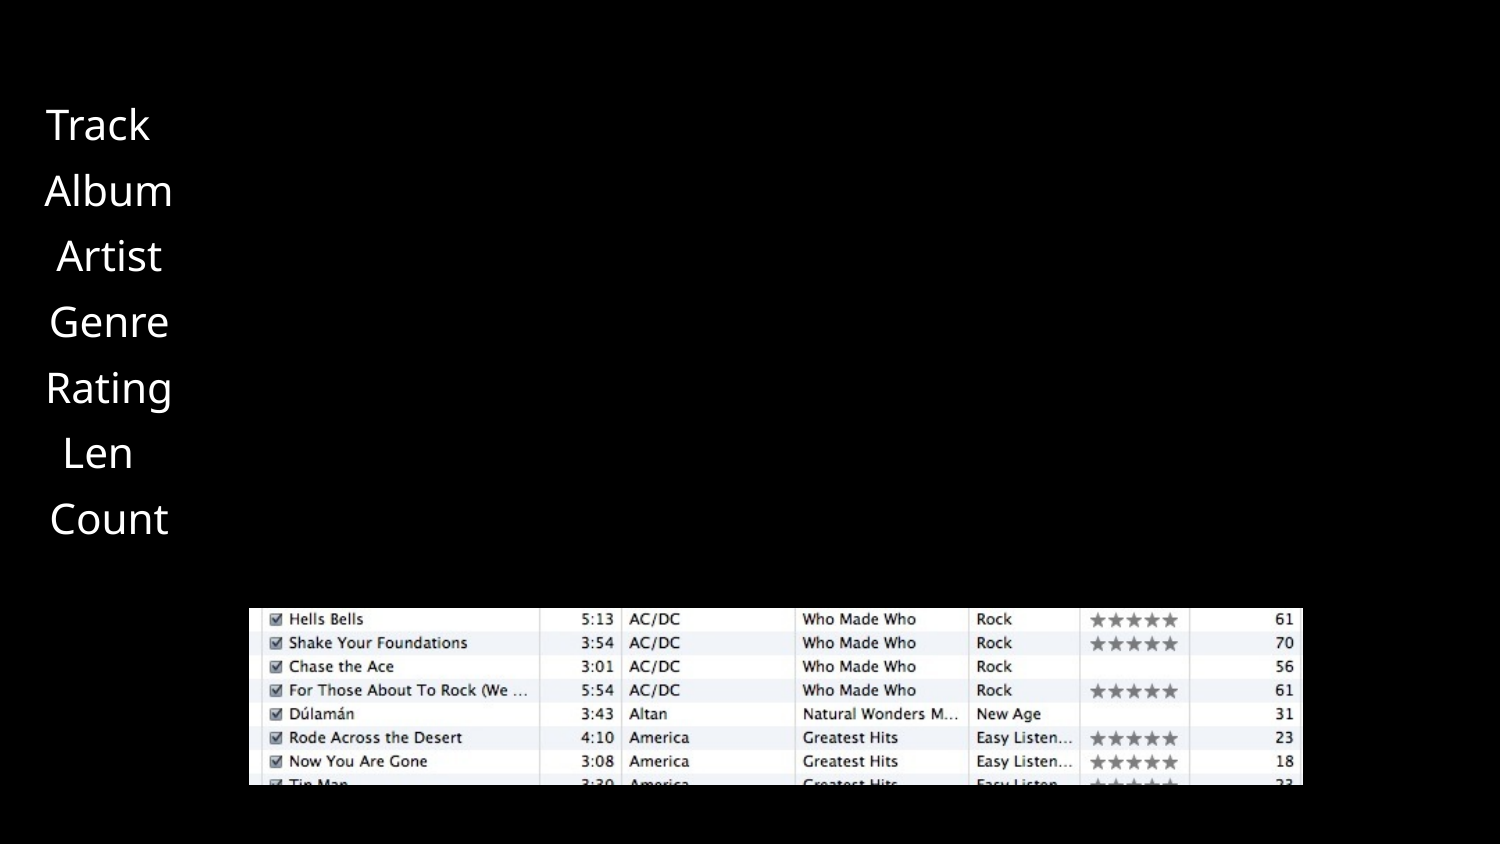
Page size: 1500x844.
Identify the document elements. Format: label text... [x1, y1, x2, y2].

text_box Genre [48, 295, 170, 346]
text_box Track [45, 98, 173, 150]
text_box Rating [44, 360, 174, 412]
text_box Len [61, 426, 157, 478]
text_box Artist [56, 229, 163, 281]
text_box Count [49, 491, 169, 543]
picture [249, 608, 1303, 785]
text_box Rating [153, 383, 166, 400]
text_box Album [44, 163, 175, 215]
text_box Album [53, 180, 62, 193]
